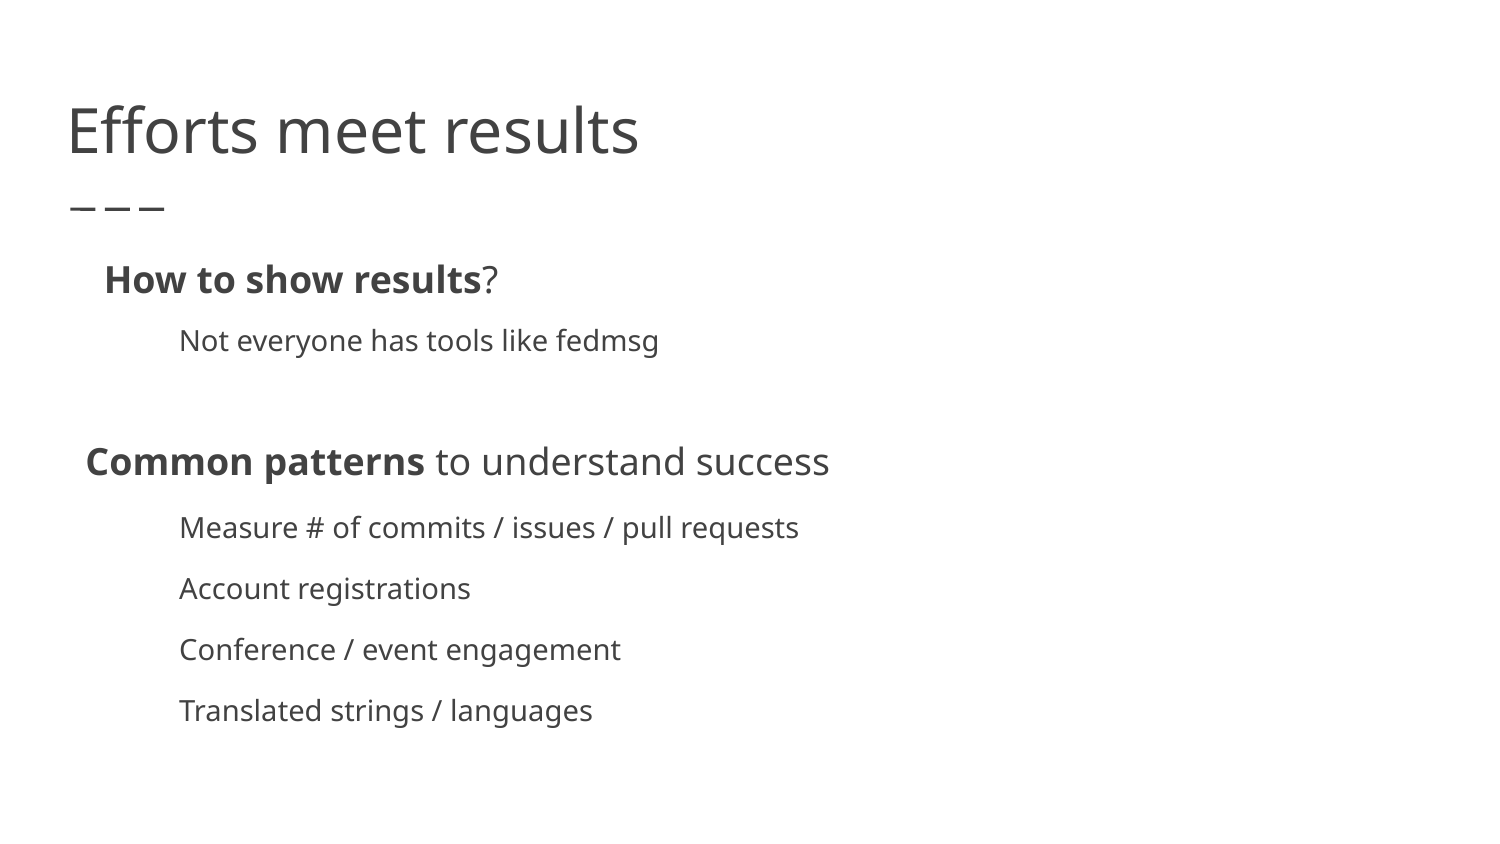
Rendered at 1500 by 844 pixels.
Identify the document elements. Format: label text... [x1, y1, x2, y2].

text_box Common patterns to understand success Measure # of commits / issues / pull requests Account registrations Conference / event engagement Translated strings / languages [51, 416, 1450, 751]
title Efforts meet results [51, 61, 1449, 182]
list How to show results? Not everyone has tools like fedmsg [51, 240, 1449, 384]
